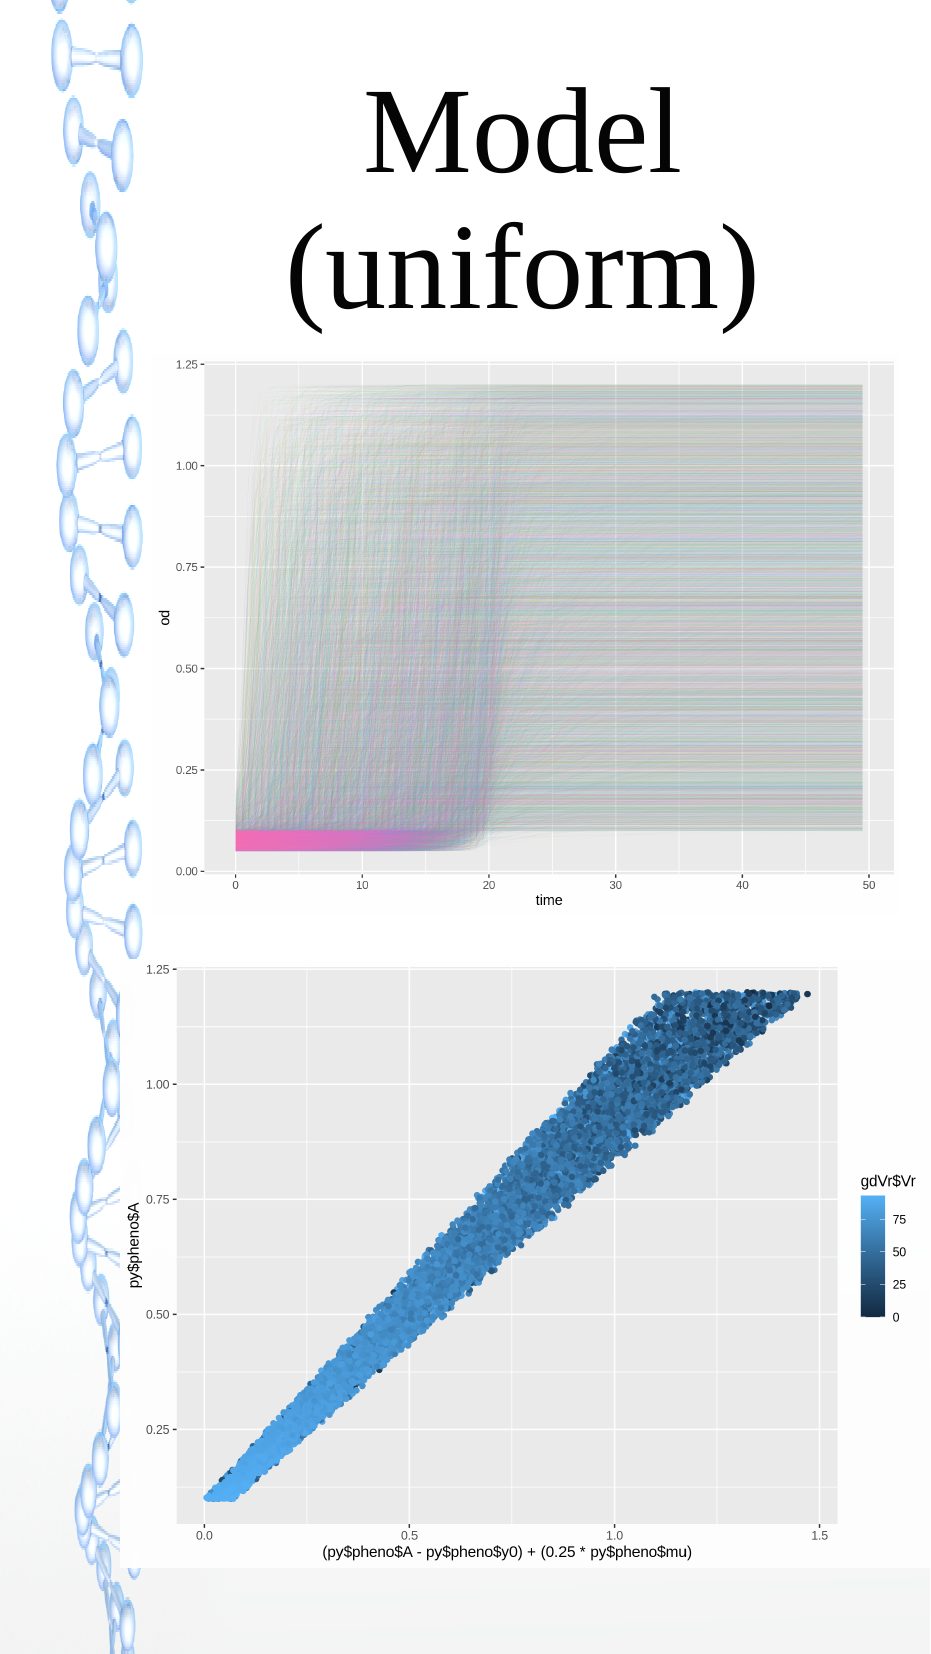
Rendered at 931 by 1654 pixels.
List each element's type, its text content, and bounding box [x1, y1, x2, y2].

title Model (uniform) [149, 62, 897, 336]
picture [0, 0, 931, 1654]
